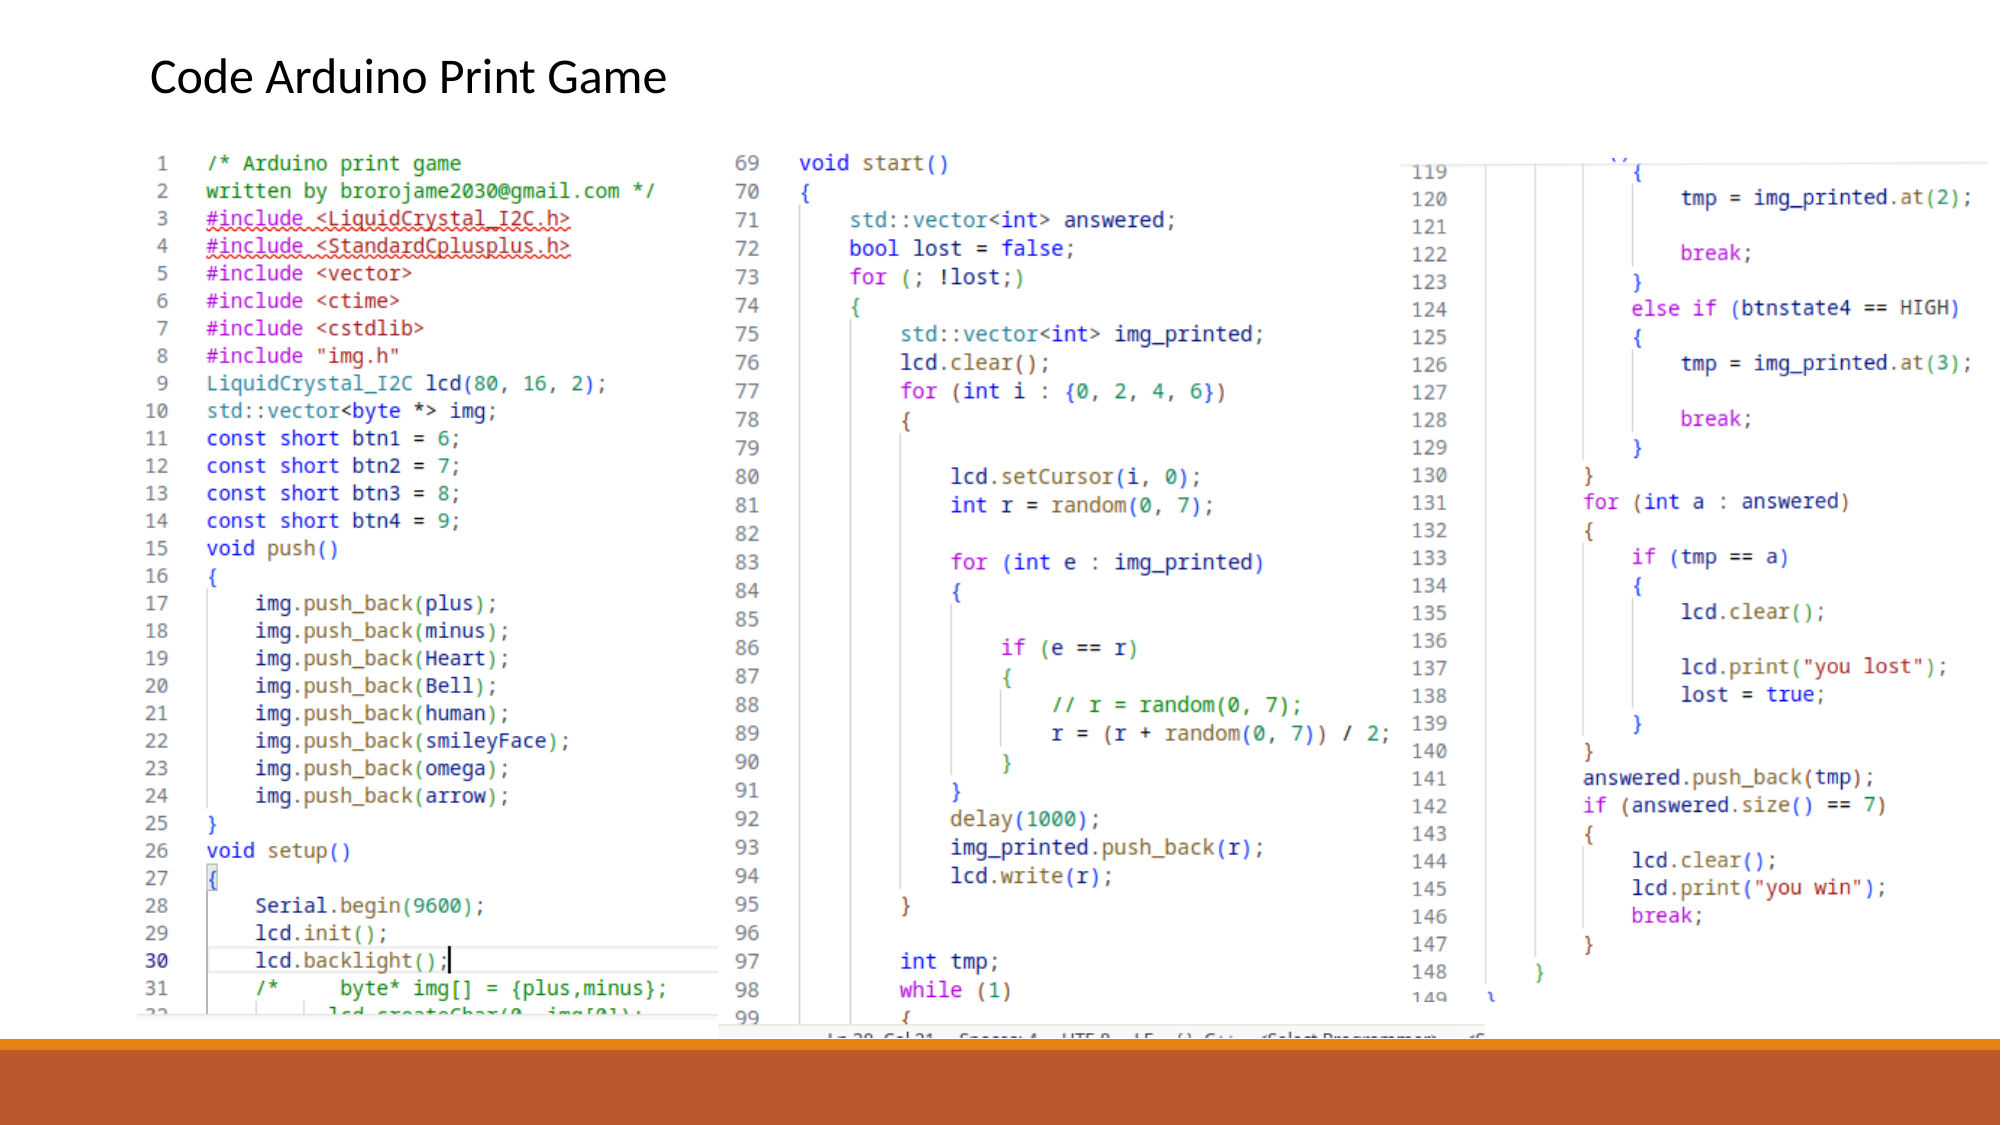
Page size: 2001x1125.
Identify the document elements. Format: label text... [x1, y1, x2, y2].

picture [137, 142, 1988, 1038]
title Code Arduino Print Game [150, 0, 1801, 157]
